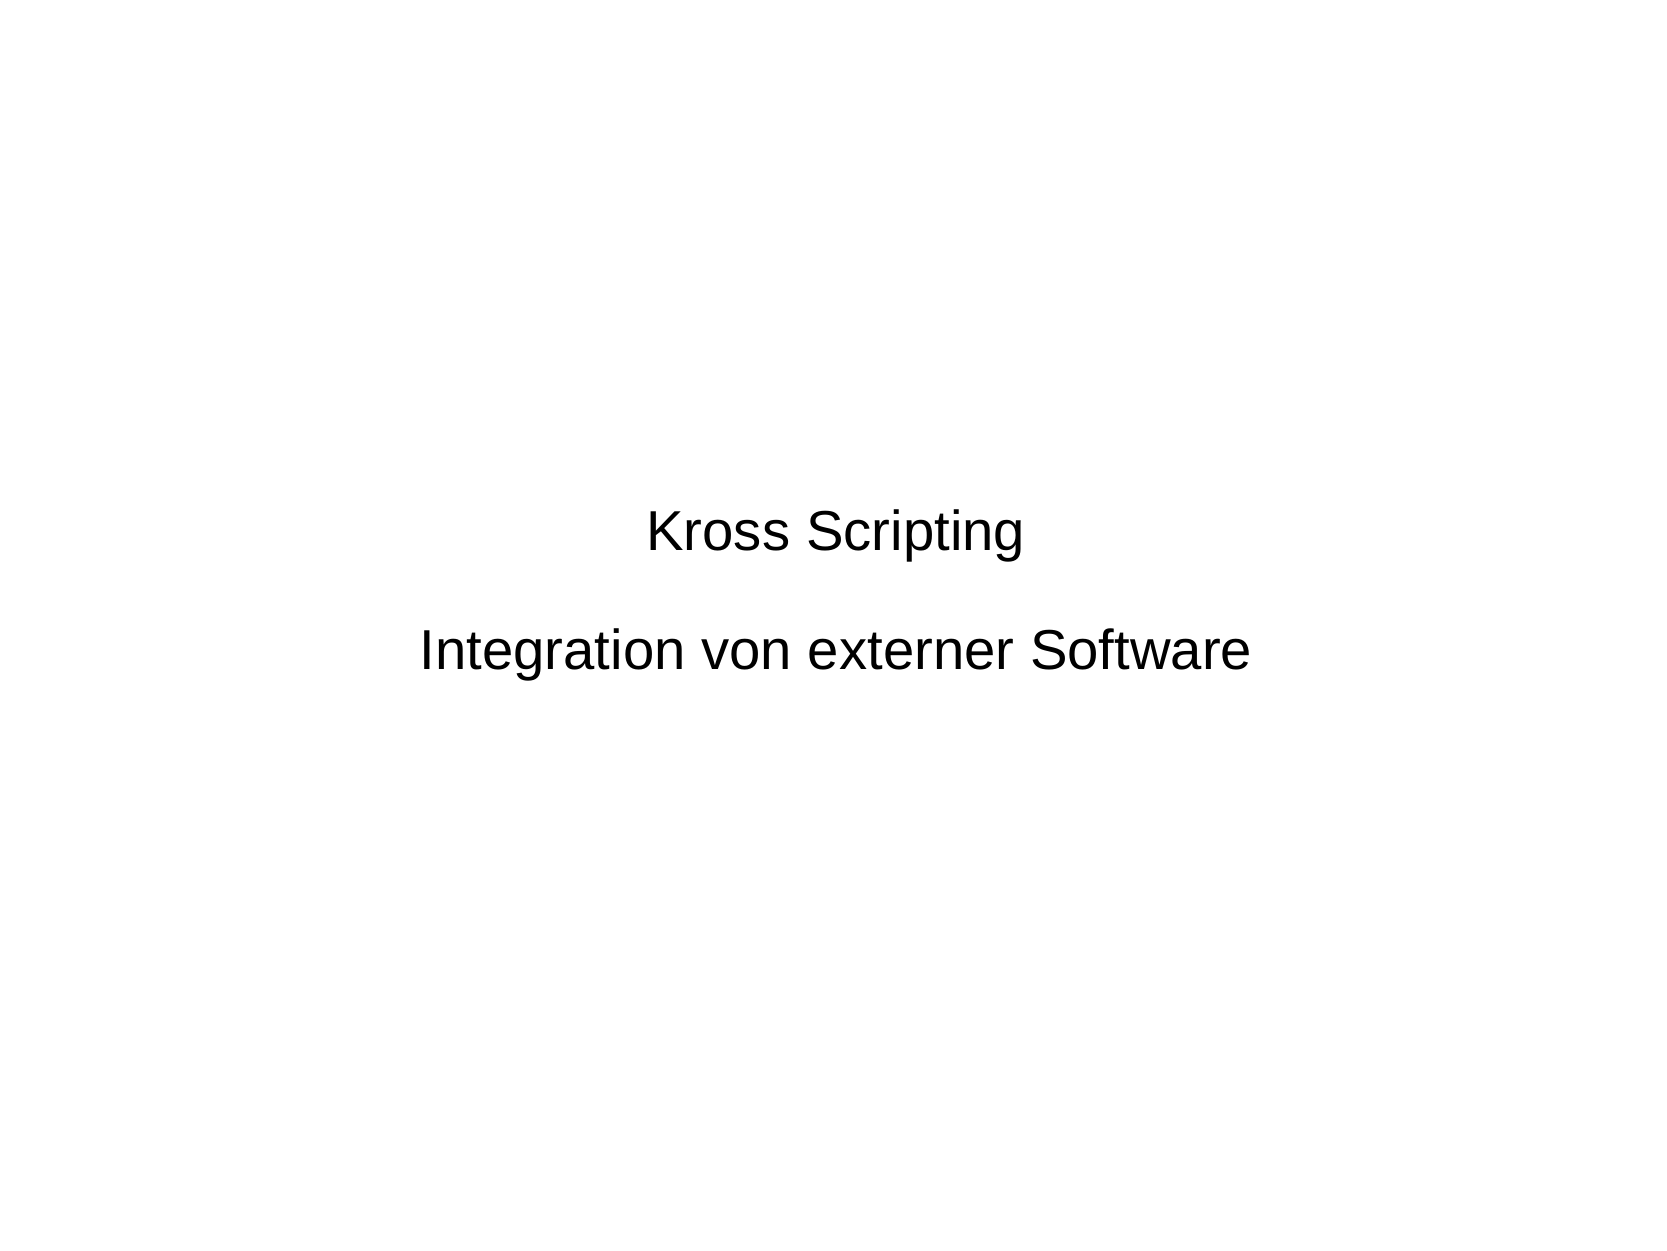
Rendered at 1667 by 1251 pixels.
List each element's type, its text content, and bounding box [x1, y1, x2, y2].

subtitle Kross Scripting Integration von externer Software [0, 502, 1667, 864]
